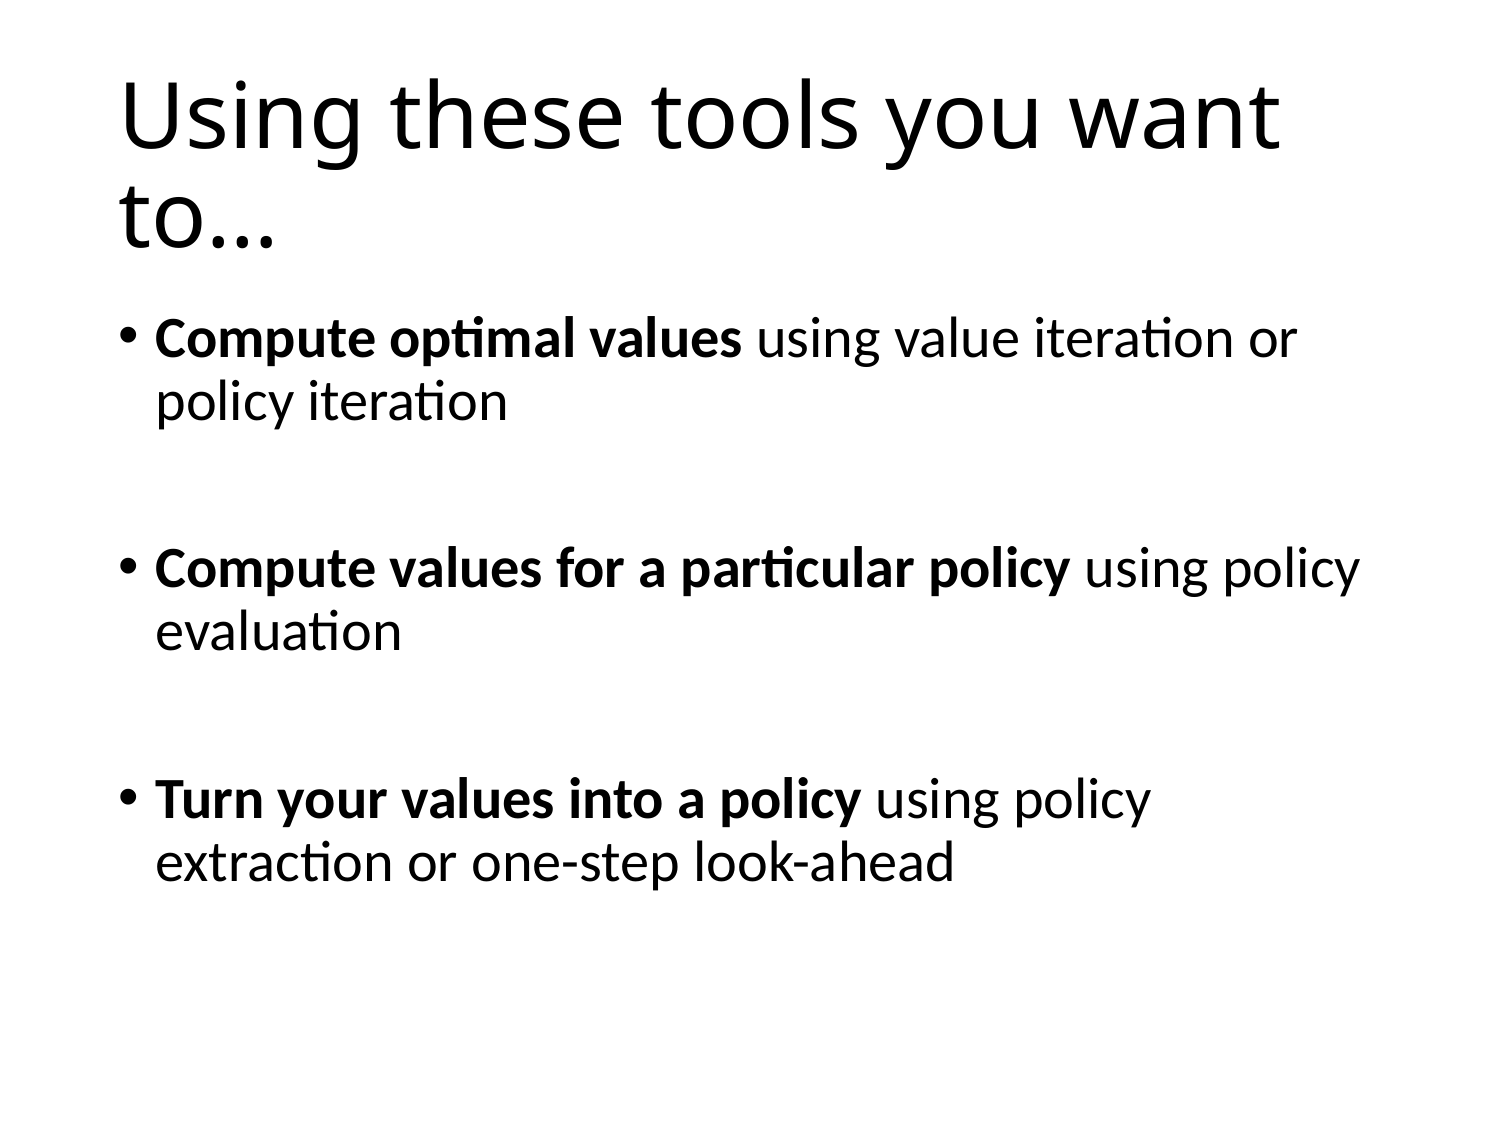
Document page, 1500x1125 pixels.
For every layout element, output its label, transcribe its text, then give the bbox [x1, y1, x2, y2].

list Compute optimal values using value iteration or policy iteration Compute values for a particular policy using policy evaluation Turn your values into a policy using policy extraction or one-step look-ahead [103, 299, 1397, 1014]
title Using these tools you want to… [103, 59, 1397, 278]
